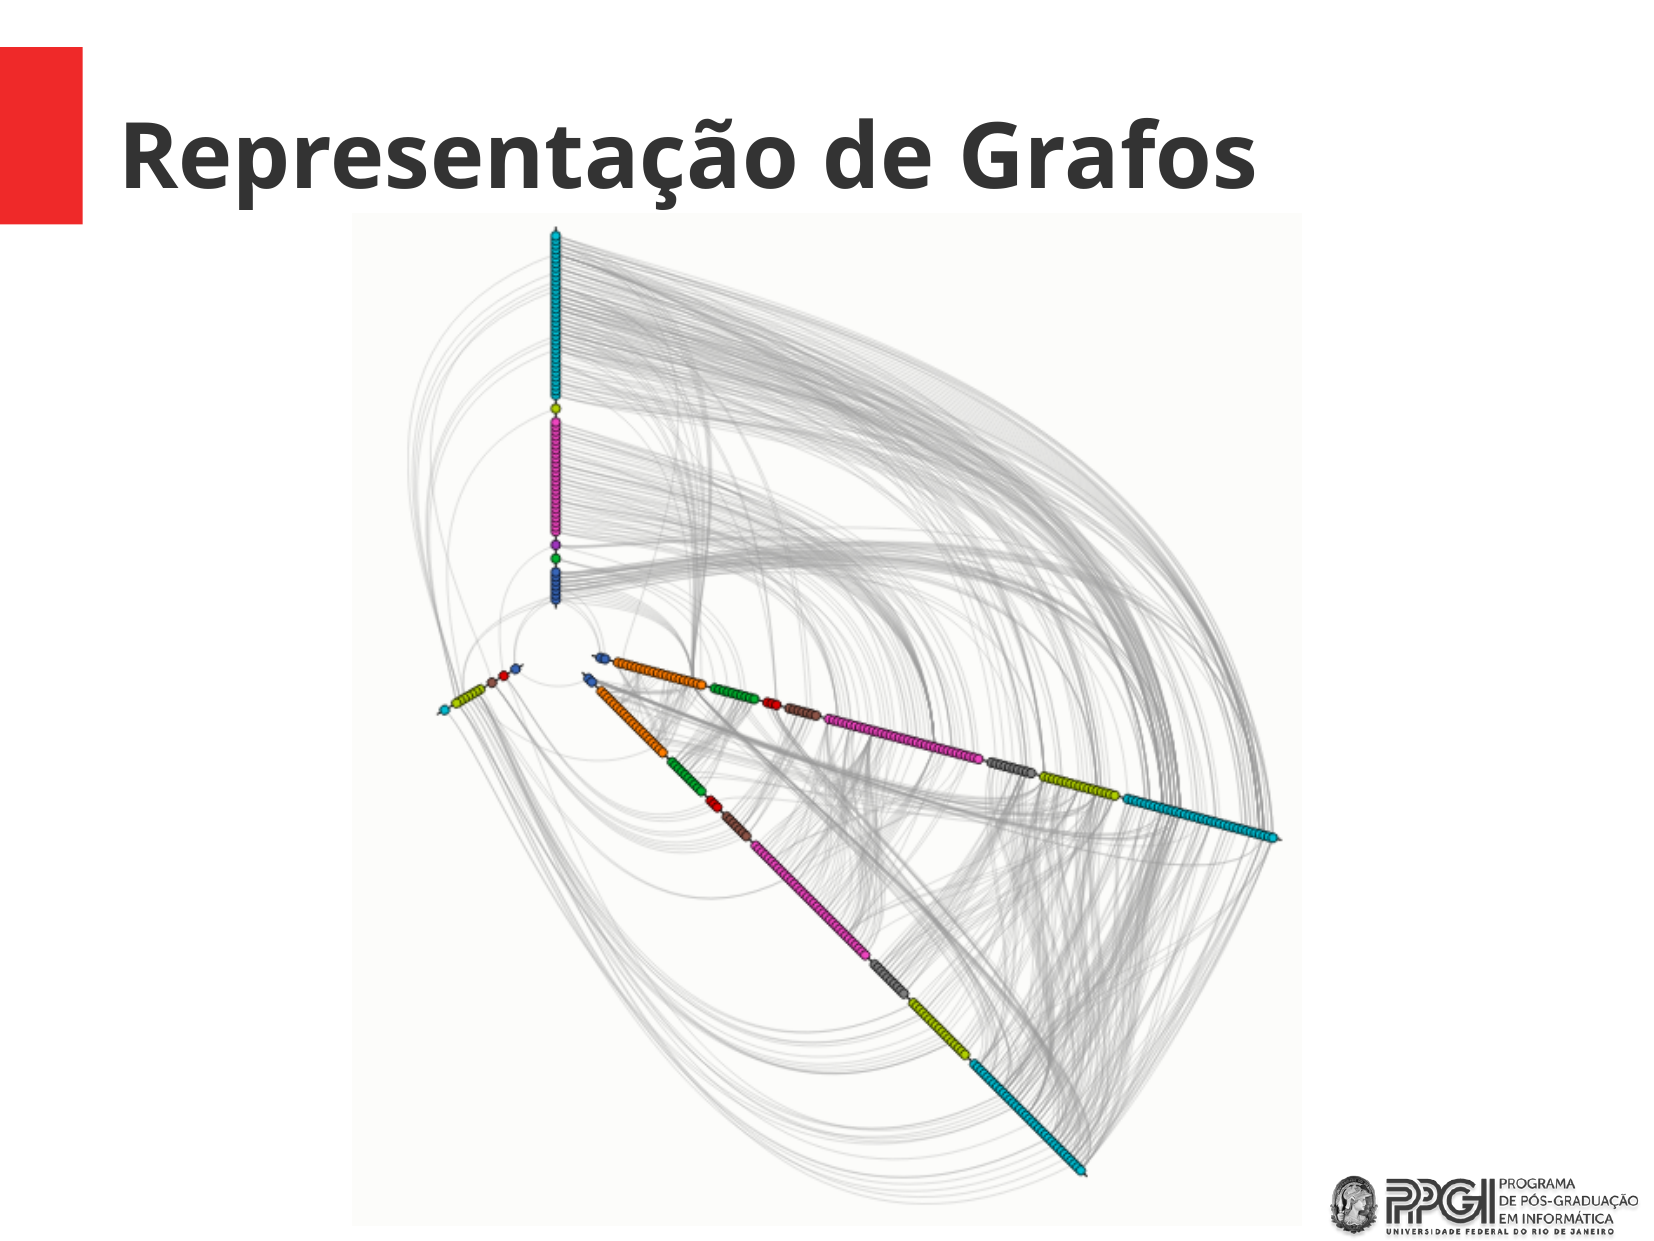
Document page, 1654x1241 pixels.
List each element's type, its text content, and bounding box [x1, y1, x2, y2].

picture [352, 213, 1302, 1226]
title Representação de Grafos [118, 49, 1571, 257]
